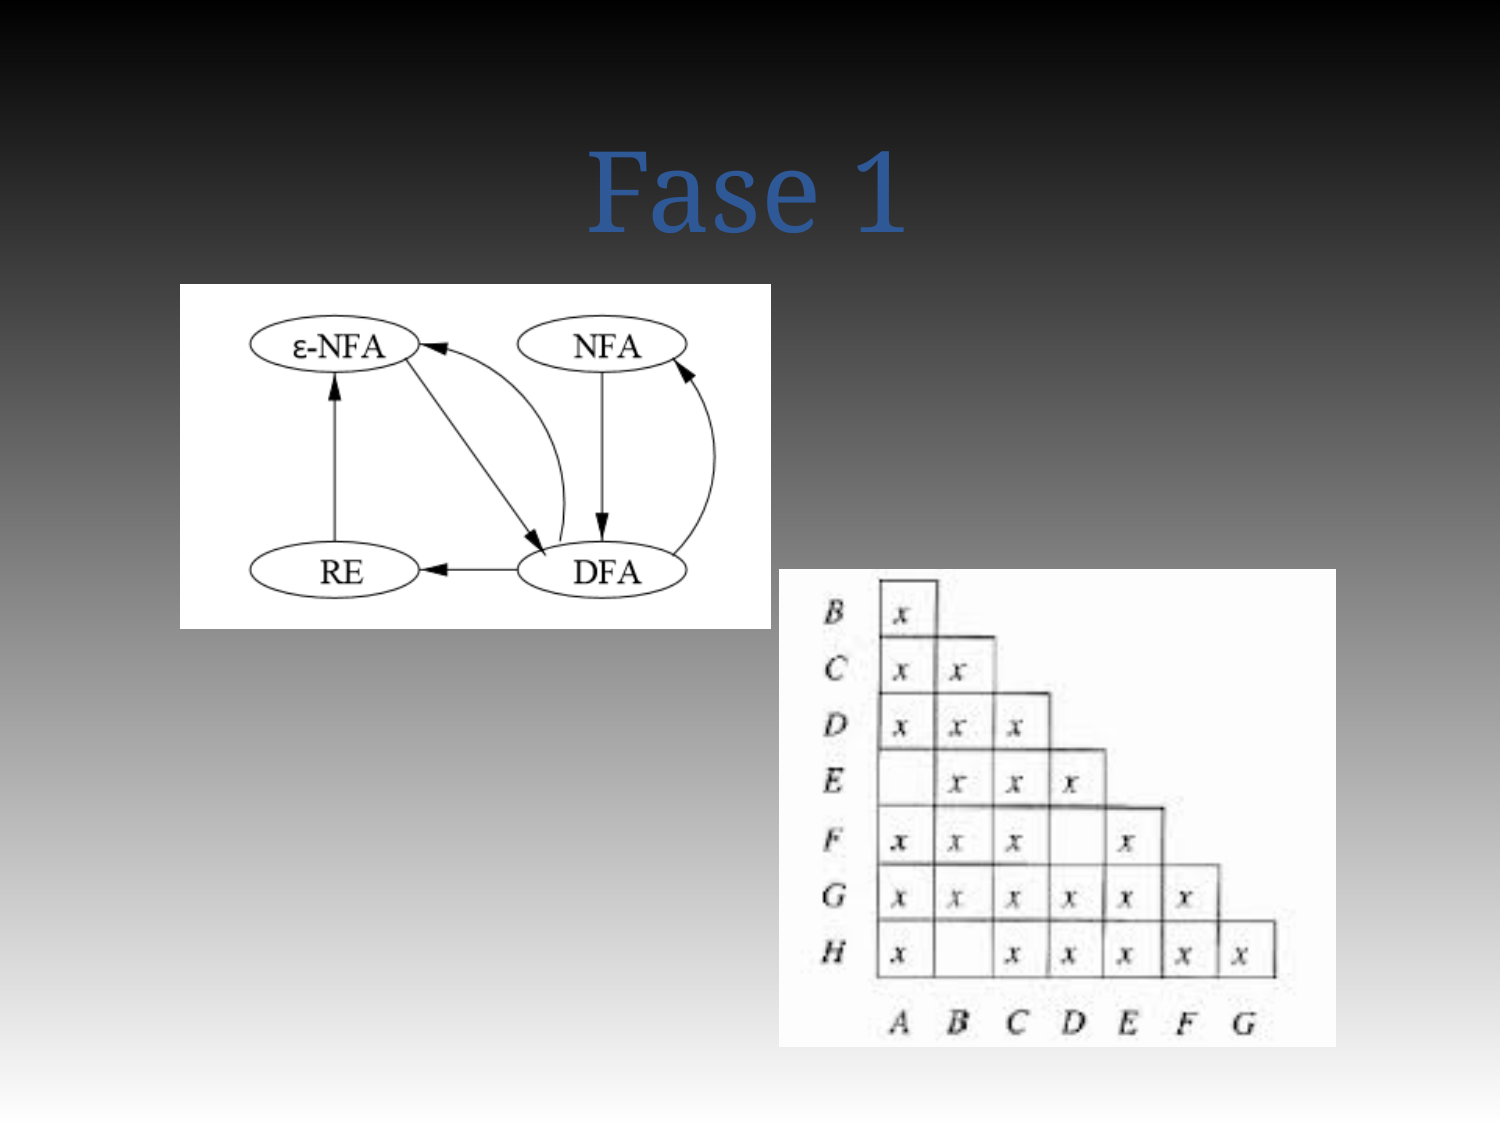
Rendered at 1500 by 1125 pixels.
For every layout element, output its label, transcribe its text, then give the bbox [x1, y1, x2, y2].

title Fase 1 [75, 0, 1425, 262]
list [75, 262, 1425, 1005]
picture [779, 569, 1336, 1047]
